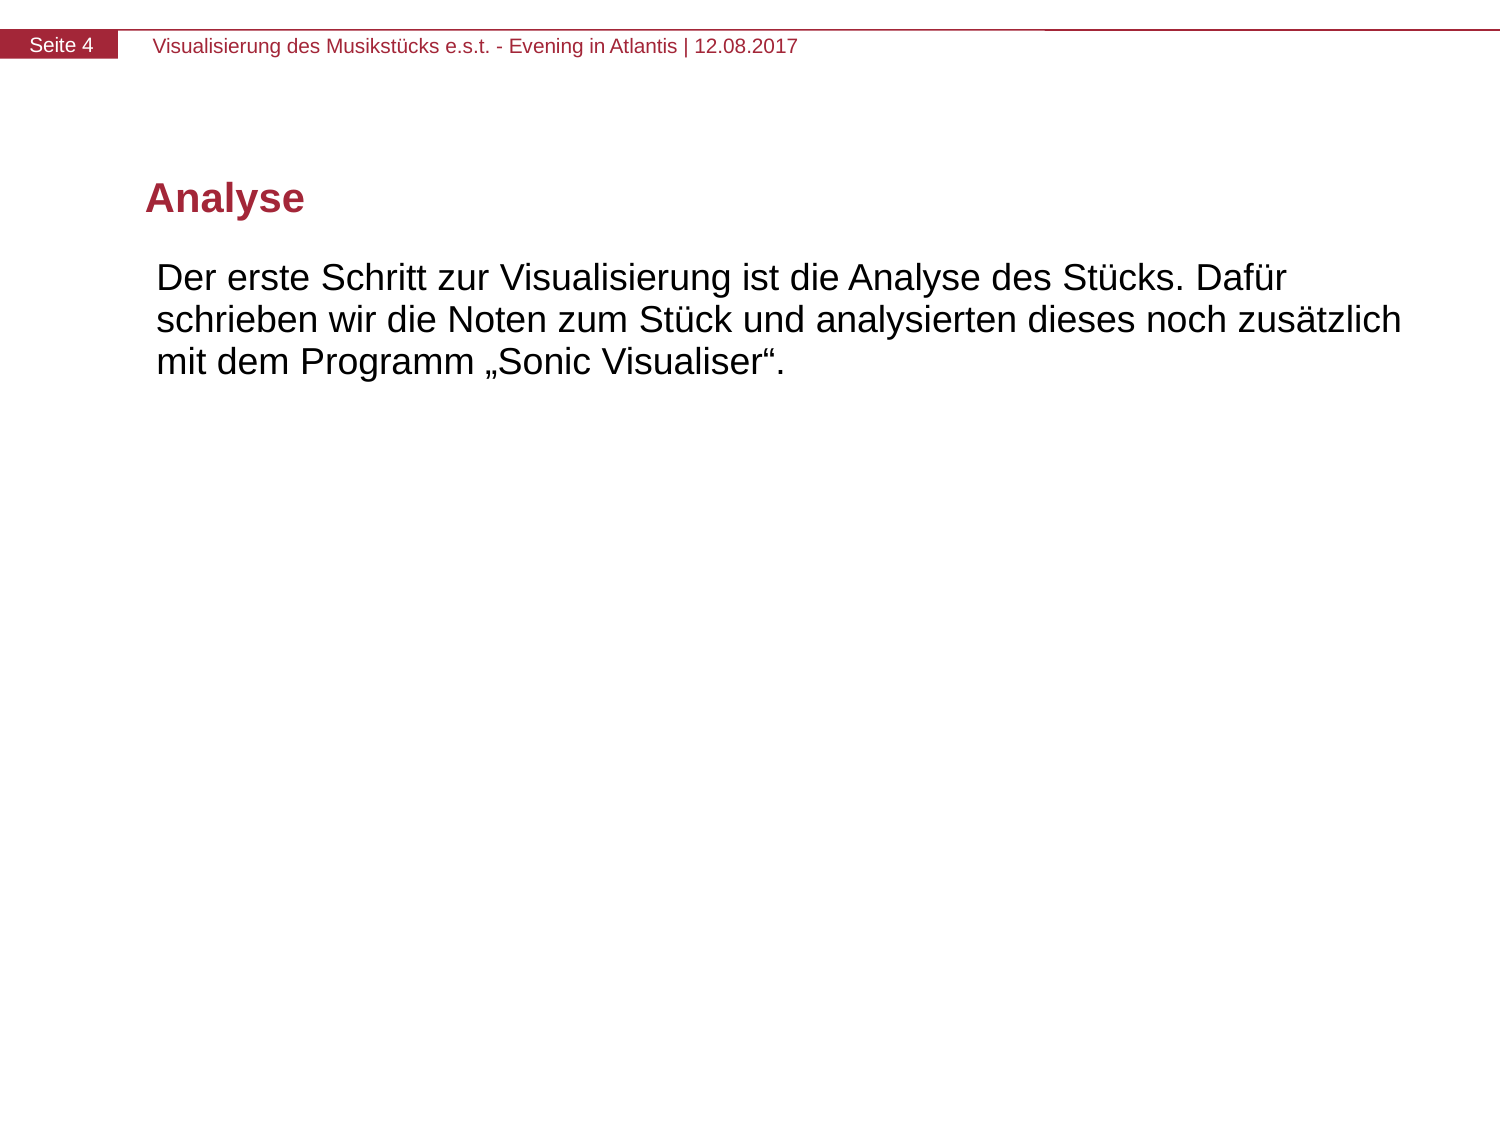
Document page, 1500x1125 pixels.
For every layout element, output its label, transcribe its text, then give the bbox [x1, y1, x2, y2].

text_box Der erste Schritt zur Visualisierung ist die Analyse des Stücks. Dafür schrieben wir die Noten zum Stück und analysierten dieses noch zusätzlich mit dem Programm „Sonic Visualiser“. [141, 249, 1441, 475]
title Analyse [129, 141, 1410, 250]
